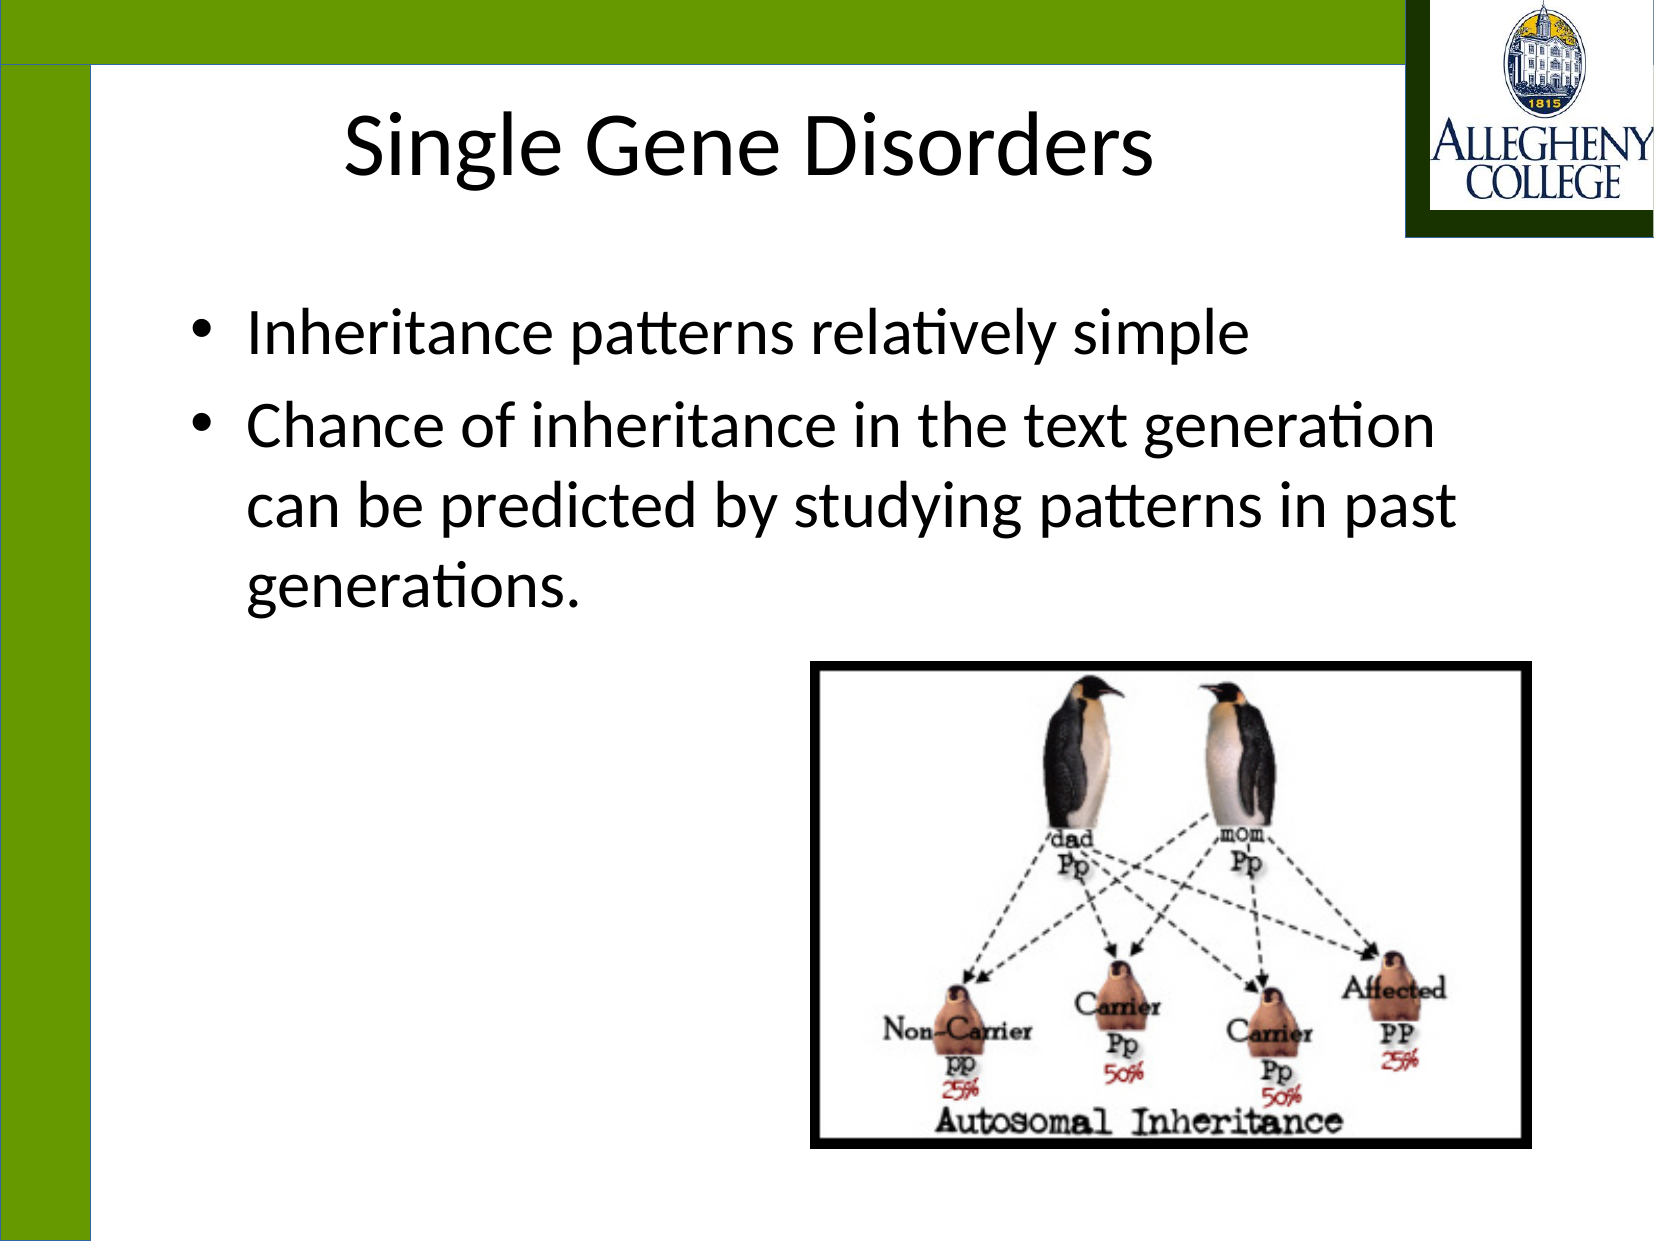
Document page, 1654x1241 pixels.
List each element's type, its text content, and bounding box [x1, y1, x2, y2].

picture [1430, 0, 1654, 210]
list Inheritance patterns relatively simple Chance of inheritance in the text generation can be predicted by studying patterns in past generations. [175, 280, 1526, 1023]
title Single Gene Disorders [75, 45, 1426, 233]
text_box [0, 0, 1654, 1241]
picture [810, 661, 1532, 1150]
